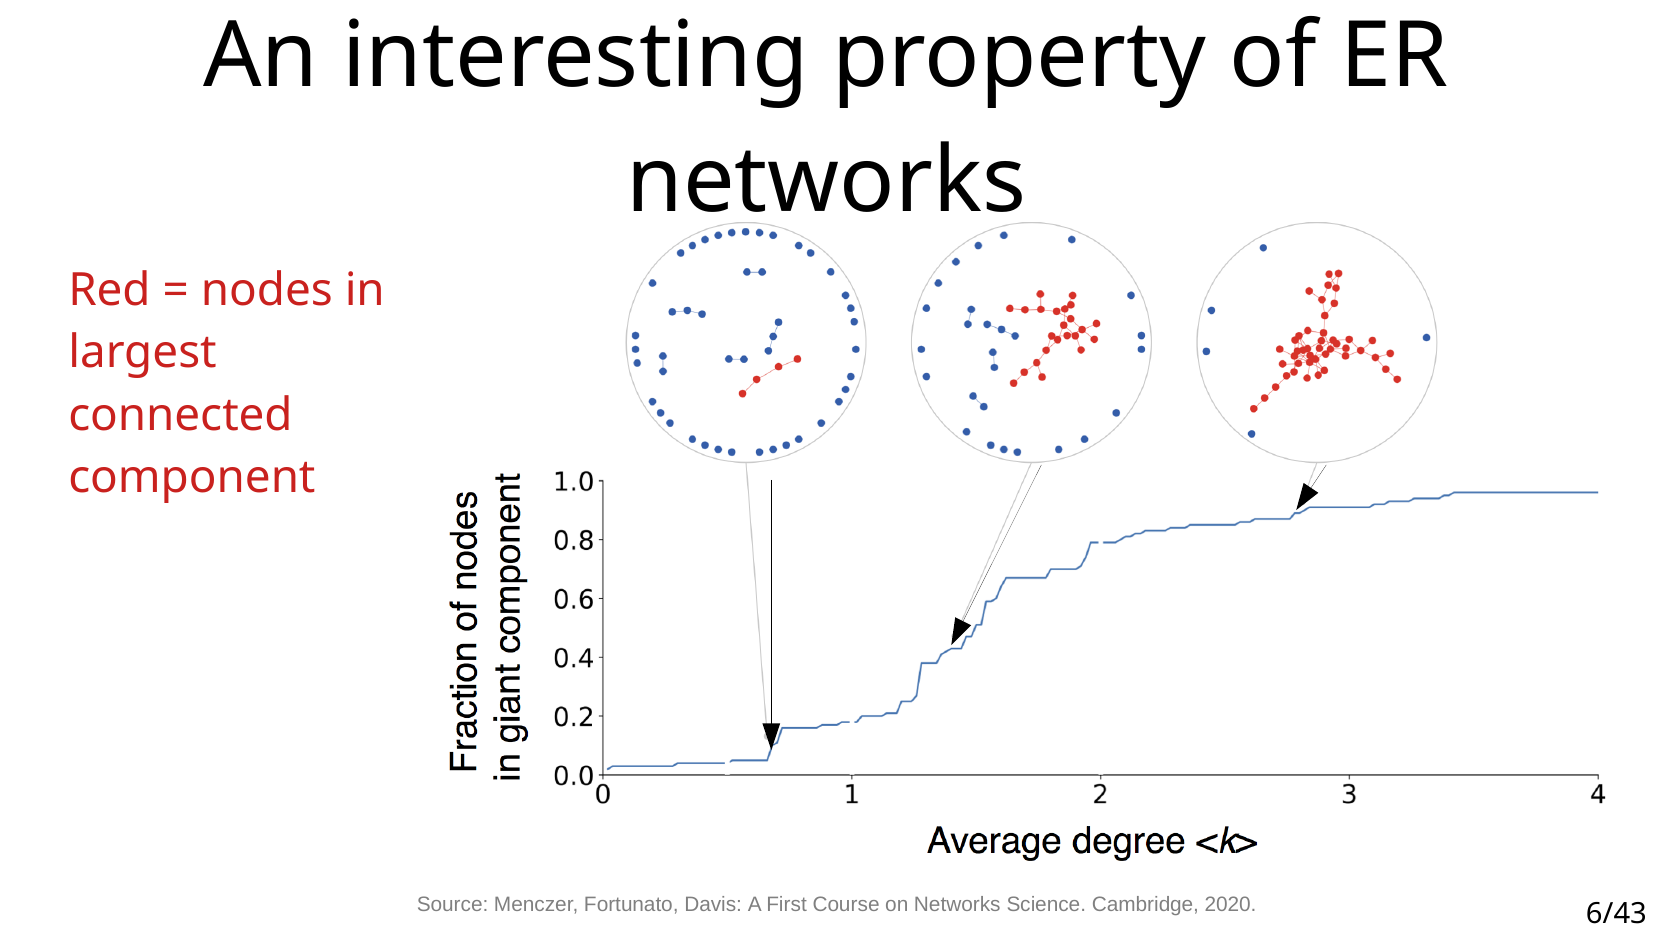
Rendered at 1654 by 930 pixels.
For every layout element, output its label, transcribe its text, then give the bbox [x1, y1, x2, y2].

text_box Source: Menczer, Fortunato, Davis: A First Course on Networks Science. Cambridge, 2020. [304, 885, 1370, 930]
title An interesting property of ER networks [82, 1, 1571, 225]
picture [429, 222, 1615, 871]
text_box Red = nodes in largest connected component [53, 248, 430, 464]
